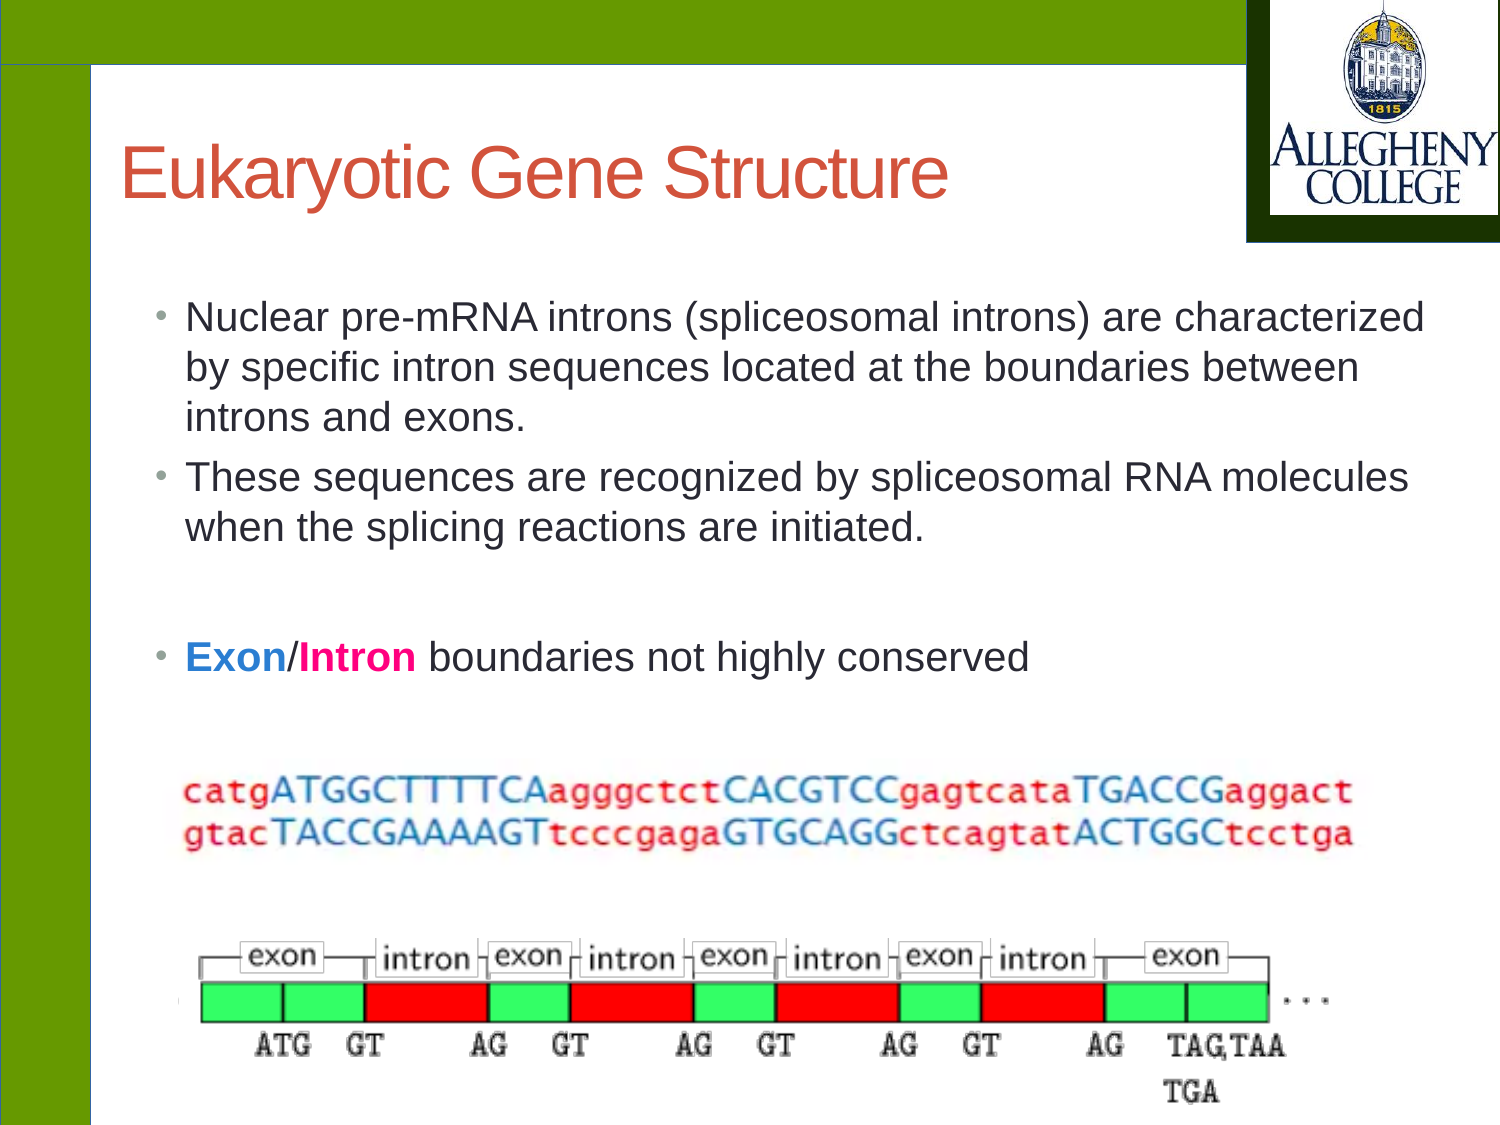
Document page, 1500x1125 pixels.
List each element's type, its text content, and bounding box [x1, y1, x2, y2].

list Nuclear pre-mRNA introns (spliceosomal introns) are characterized by specific intron sequences located at the boundaries between introns and exons. These sequences are recognized by spliceosomal RNA molecules when the splicing reactions are initiated. Exon/Intron boundaries not highly conserved [140, 282, 1460, 723]
title Eukaryotic Gene Structure [104, 87, 1455, 251]
picture [149, 755, 1384, 886]
picture [178, 938, 1362, 1125]
picture [1270, 0, 1498, 216]
text_box [0, 0, 1500, 1125]
